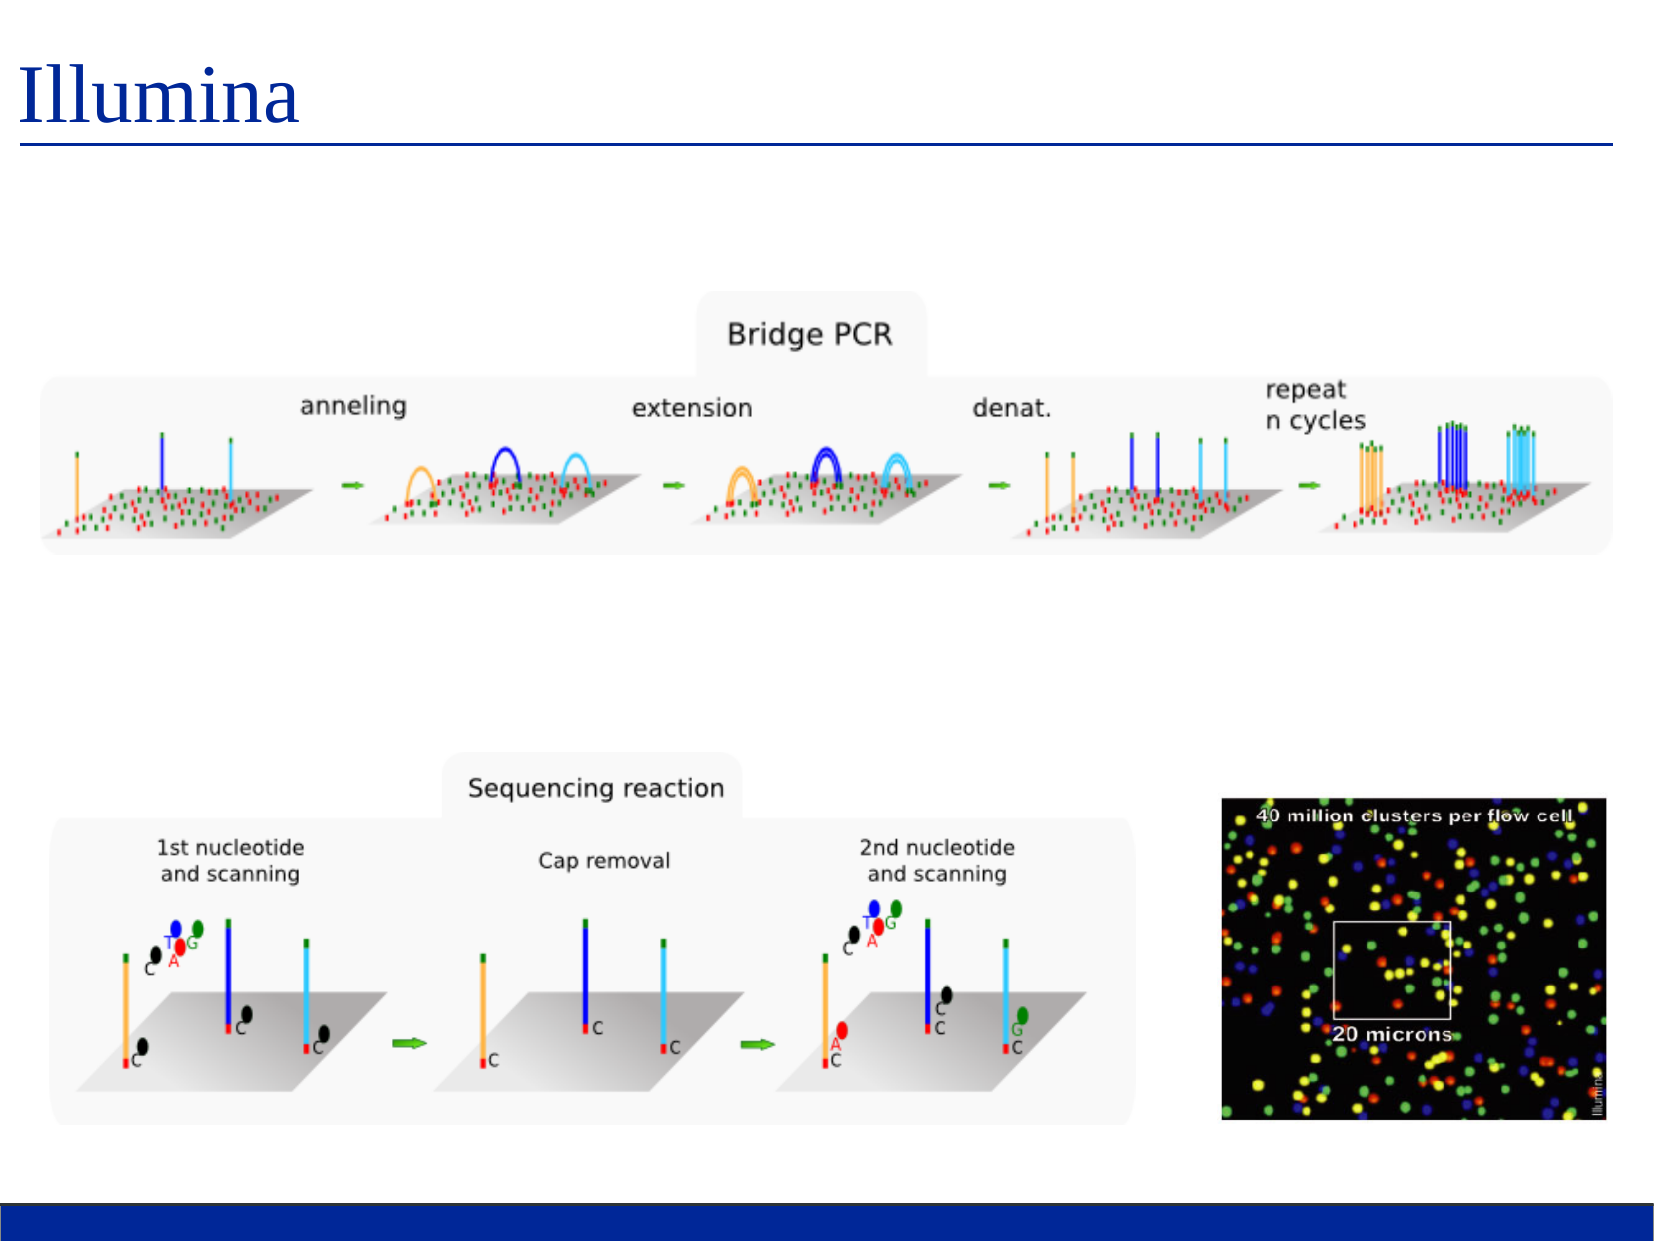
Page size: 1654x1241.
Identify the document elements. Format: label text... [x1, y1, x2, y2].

picture [40, 291, 1613, 555]
title Illumina [17, 0, 1589, 198]
picture [49, 752, 1136, 1126]
picture [1217, 792, 1615, 1126]
